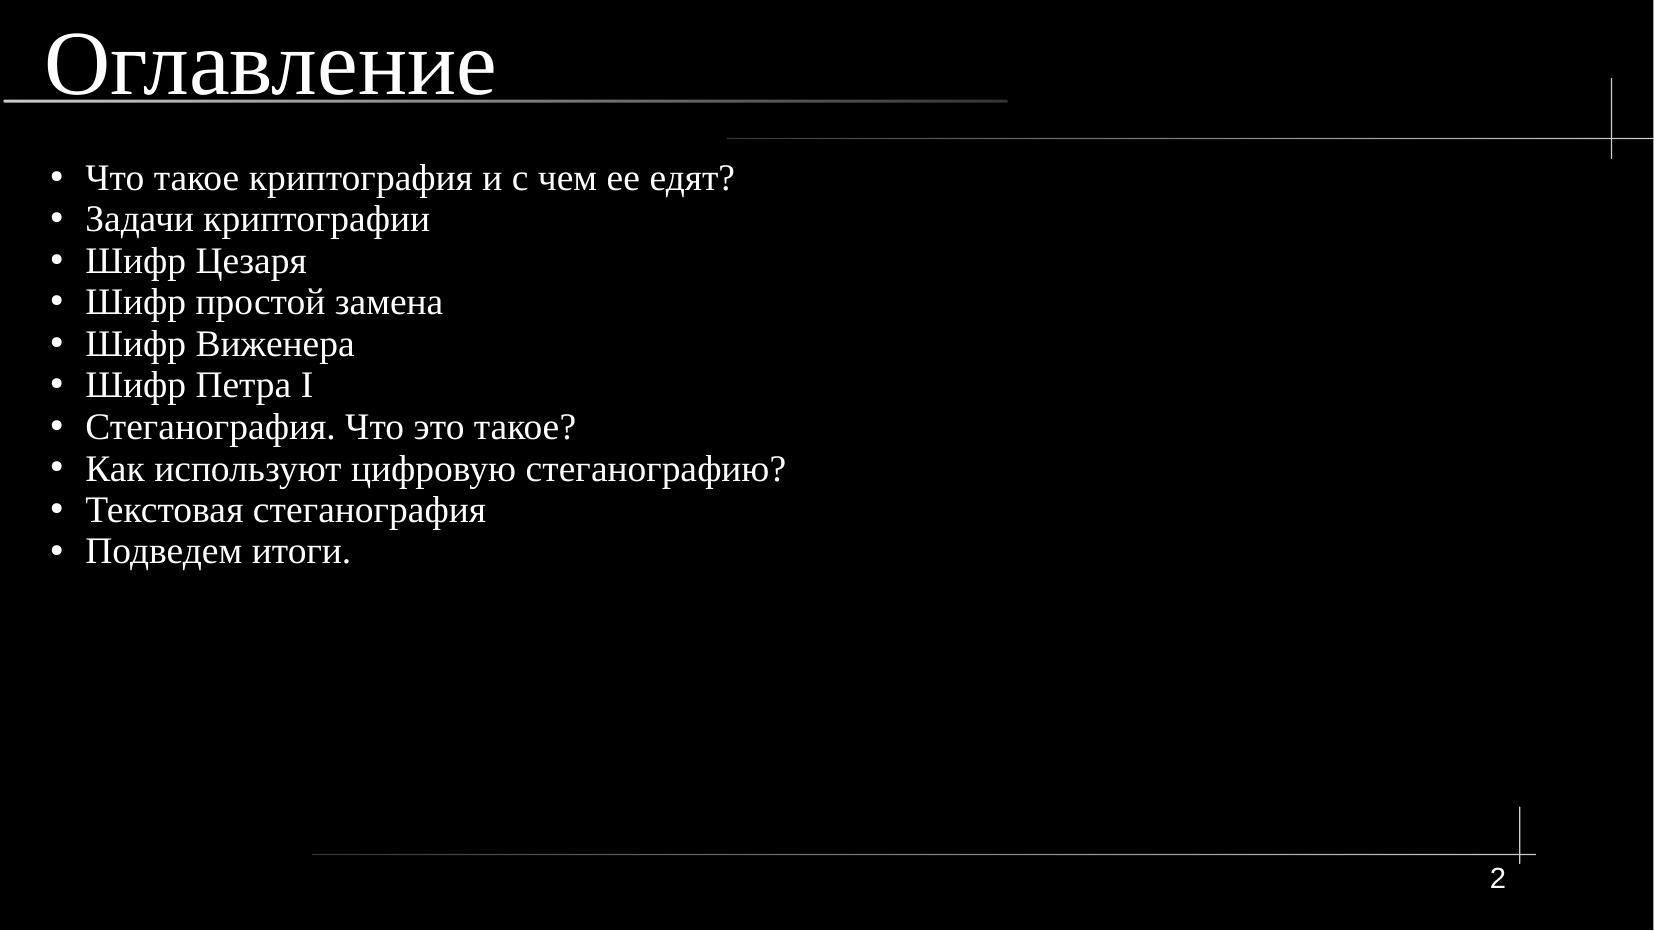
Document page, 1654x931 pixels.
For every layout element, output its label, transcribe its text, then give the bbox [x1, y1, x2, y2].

text_box Оглавление [29, 5, 1536, 325]
text_box Что такое криптография и с чем ее едят? Задачи криптографии Шифр Цезаря Шифр простой замена Шифр Виженера Шифр Петра I Стеганография. Что это такое? Как используют цифровую стеганографию? Текстовая стеганография Подведем итоги. [35, 149, 1359, 680]
